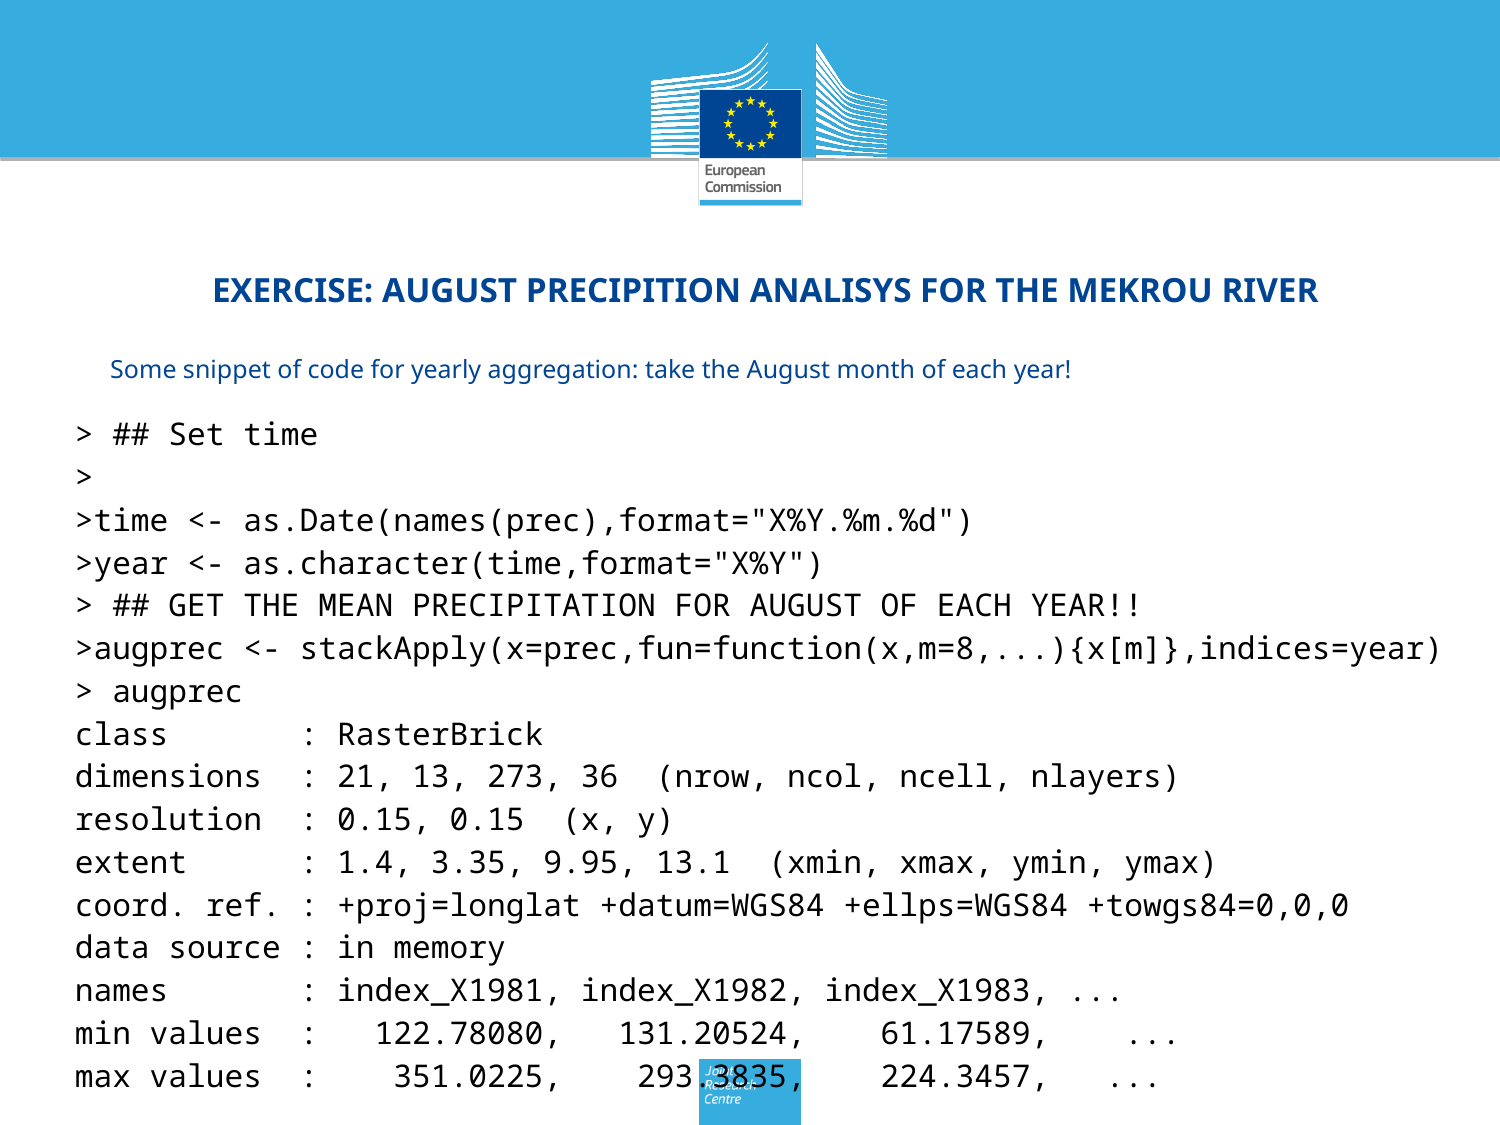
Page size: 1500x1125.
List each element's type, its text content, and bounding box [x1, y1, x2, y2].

picture [651, 42, 887, 207]
text_box EXERCISE: AUGUST PRECIPITION ANALISYS FOR THE MEKROU RIVER [85, 259, 1456, 315]
text_box Some snippet of code for yearly aggregation: take the August month of each year! [60, 344, 1381, 390]
picture [699, 1059, 801, 1125]
text_box > ## Set time > >time <- as.Date(names(prec),format="X%Y.%m.%d") >year <- as.character(time,format="X%Y") > ## GET THE MEAN PRECIPITATION FOR AUGUST OF EACH YEAR!! >augprec <- stackApply(x=prec,fun=function(x,m=8,...){x[m]},indices=year) > augprec class : RasterBrick dimensions : 21, 13, 273, 36 (nrow, ncol, ncell, nlayers) resolution : 0.15, 0.15 (x, y) extent : 1.4, 3.35, 9.95, 13.1 (xmin, xmax, ymin, ymax) coord. ref. : +proj=longlat +datum=WGS84 +ellps=WGS84 +towgs84=0,0,0 data source : in memory names : index_X1981, index_X1982, index_X1983, ... min values : 122.78080, 131.20524, 61.17589, ... max values : 351.0225, 293.3835, 224.3457, ... [60, 404, 1471, 1021]
